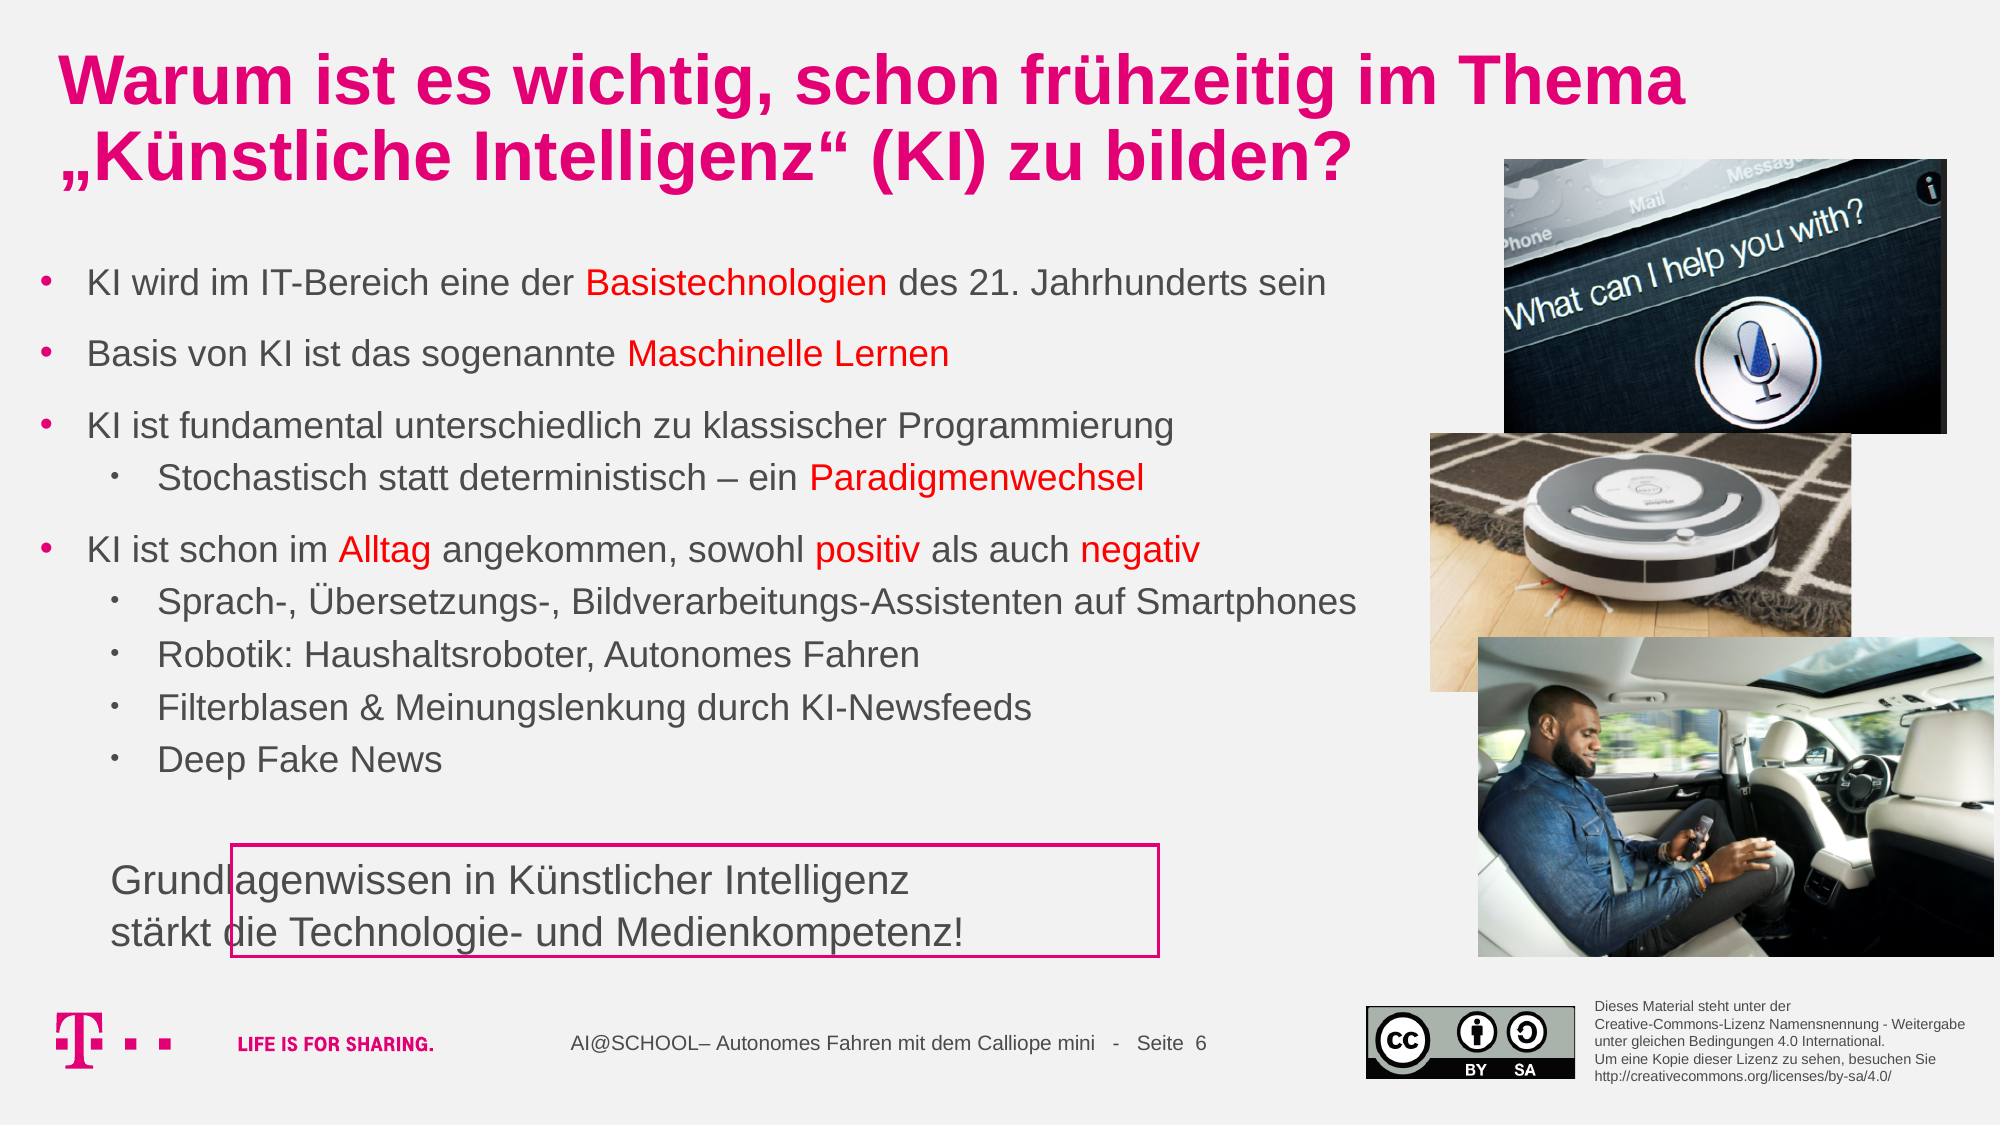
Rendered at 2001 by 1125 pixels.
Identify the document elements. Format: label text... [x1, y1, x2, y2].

picture [1430, 159, 1994, 957]
list KI wird im IT-Bereich eine der Basistechnologien des 21. Jahrhunderts sein Basis von KI ist das sogenannte Maschinelle Lernen KI ist fundamental unterschiedlich zu klassischer Programmierung Stochastisch statt deterministisch – ein Paradigmenwechsel KI ist schon im Alltag angekommen, sowohl positiv als auch negativ Sprach-, Übersetzungs-, Bildverarbeitungs-Assistenten auf Smartphones Robotik: Haushaltsroboter, Autonomes Fahren Filterblasen & Meinungslenkung durch KI-Newsfeeds Deep Fake News Grundlagenwissen in Künstlicher Intelligenz stärkt die Technologie- und Medienkompetenz! [39, 256, 1504, 957]
list KI wird im IT-Bereich eine der Basistechnologien des 21. Jahrhunderts sein Basis von KI ist das sogenannte Maschinelle Lernen KI ist fundamental unterschiedlich zu klassischer Programmierung Stochastisch statt deterministisch – ein Paradigmenwechsel KI ist schon im Alltag angekommen, sowohl positiv als auch negativ Sprach-, Übersetzungs-, Bildverarbeitungs-Assistenten auf Smartphones Robotik: Haushaltsroboter, Autonomes Fahren Filterblasen & Meinungslenkung durch KI-Newsfeeds Deep Fake News Grundlagenwissen in Künstlicher Intelligenz stärkt die Technologie- und Medienkompetenz! [233, 847, 1157, 955]
title Warum ist es wichtig, schon frühzeitig im Thema „Künstliche Intelligenz“ (KI) zu bilden? [0, 43, 1888, 132]
